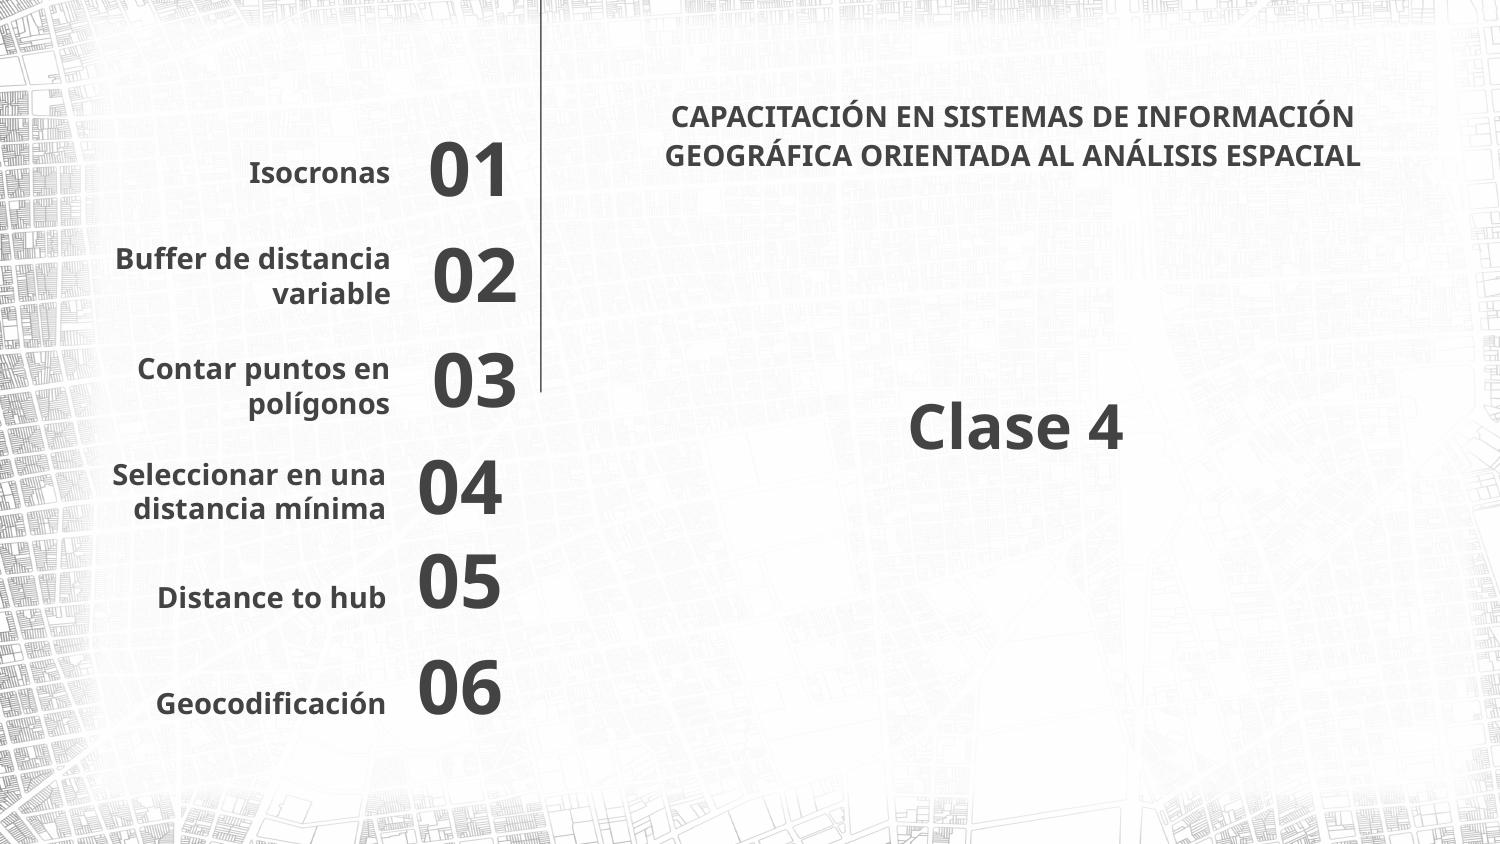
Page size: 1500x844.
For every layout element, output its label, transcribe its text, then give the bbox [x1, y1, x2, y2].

text_box 03 [351, 330, 533, 426]
text_box Buffer de distancia variable [0, 230, 407, 325]
text_box Seleccionar en una distancia mínima [23, 446, 402, 541]
text_box CAPACITACIÓN EN SISTEMAS DE INFORMACIÓN GEOGRÁFICA ORIENTADA AL ANÁLISIS ESPACIAL [609, 88, 1418, 258]
text_box 02 [351, 224, 533, 320]
text_box Clase 4 [732, 347, 1300, 502]
text_box 06 [403, 637, 579, 733]
text_box Isocronas [0, 110, 406, 205]
text_box 04 [403, 436, 579, 531]
text_box Geocodificación [77, 641, 402, 736]
text_box Distance to hub [77, 534, 402, 630]
text_box Contar puntos en polígonos [0, 340, 406, 436]
text_box 01 [347, 118, 529, 214]
text_box 05 [403, 531, 579, 626]
picture [0, 0, 1500, 844]
